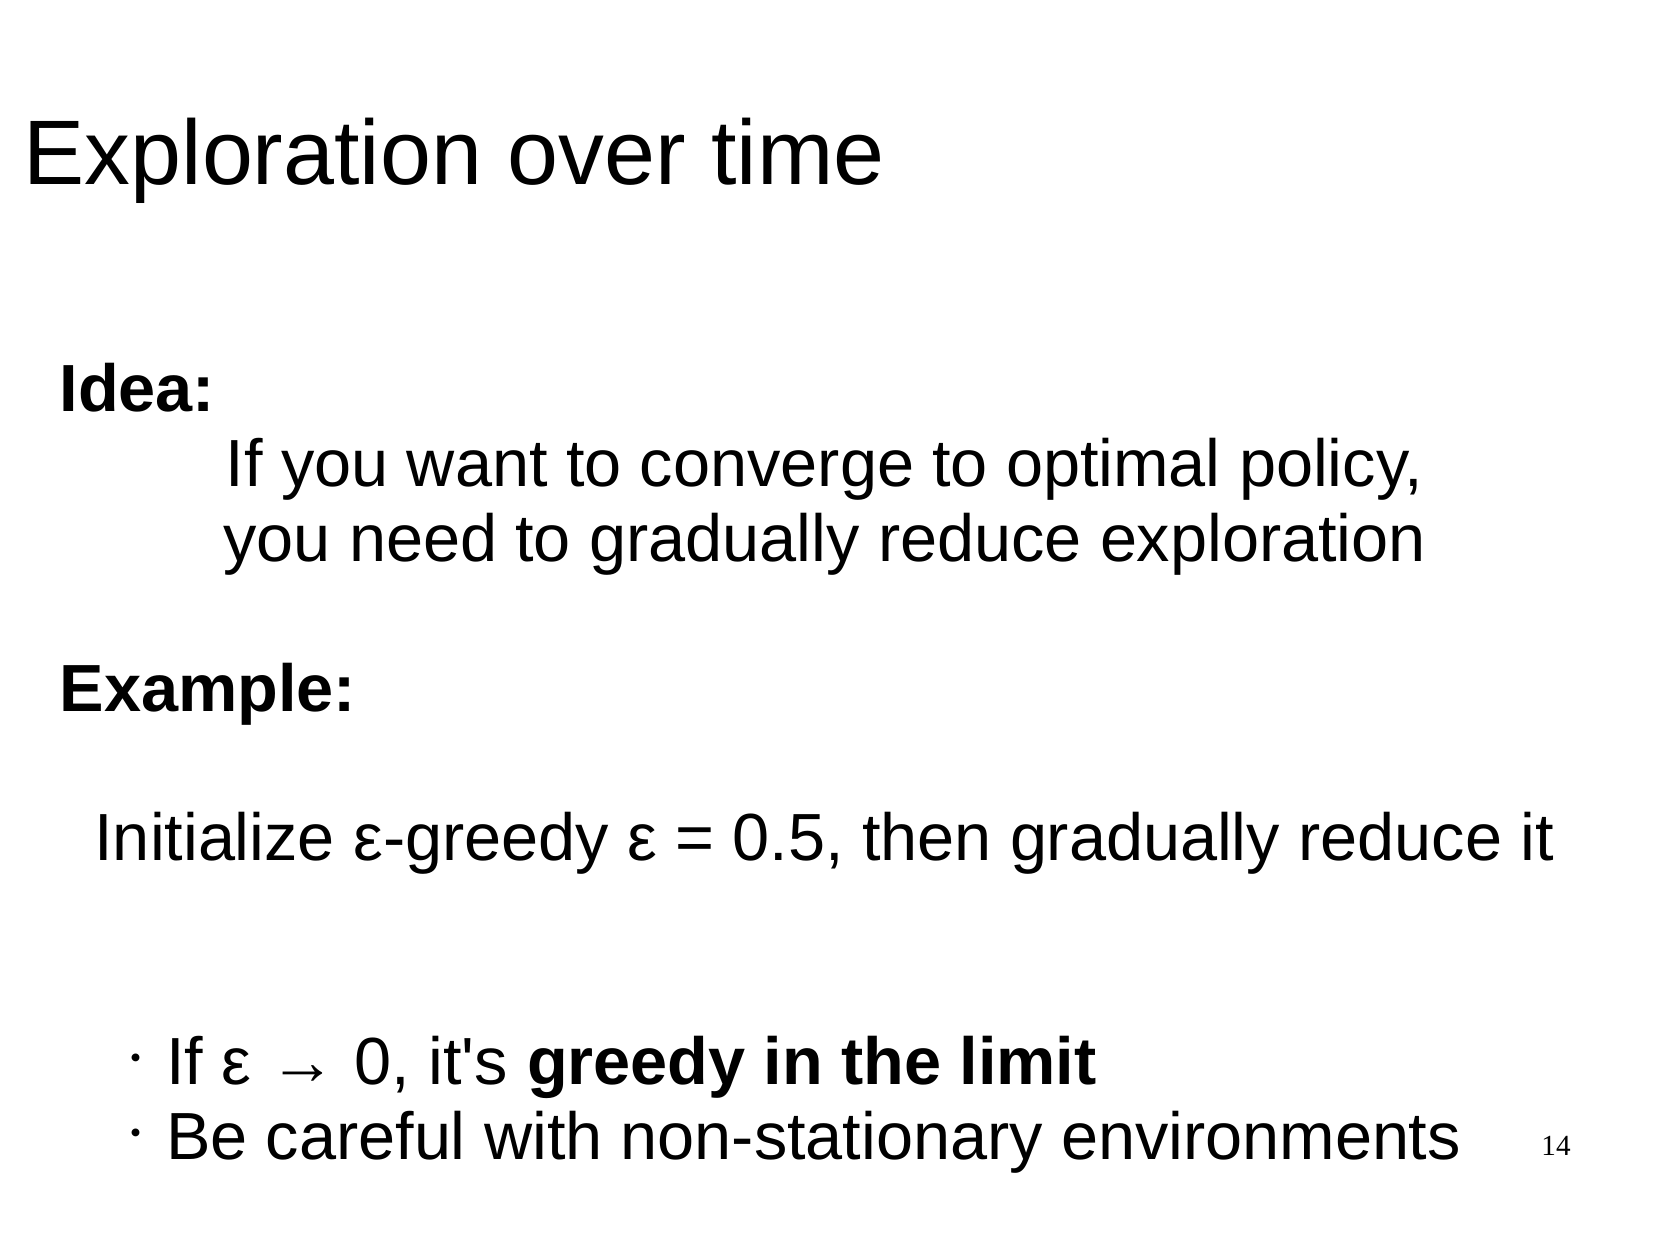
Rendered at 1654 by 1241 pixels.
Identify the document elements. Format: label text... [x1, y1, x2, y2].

title Exploration over time [23, 49, 1512, 257]
text_box Idea: If you want to converge to optimal policy, you need to gradually reduce exploration Example: Initialize ε-greedy ε = 0.5, then gradually reduce it If ε → 0, it's greedy in the limit Be careful with non-stationary environments [45, 344, 1606, 1182]
